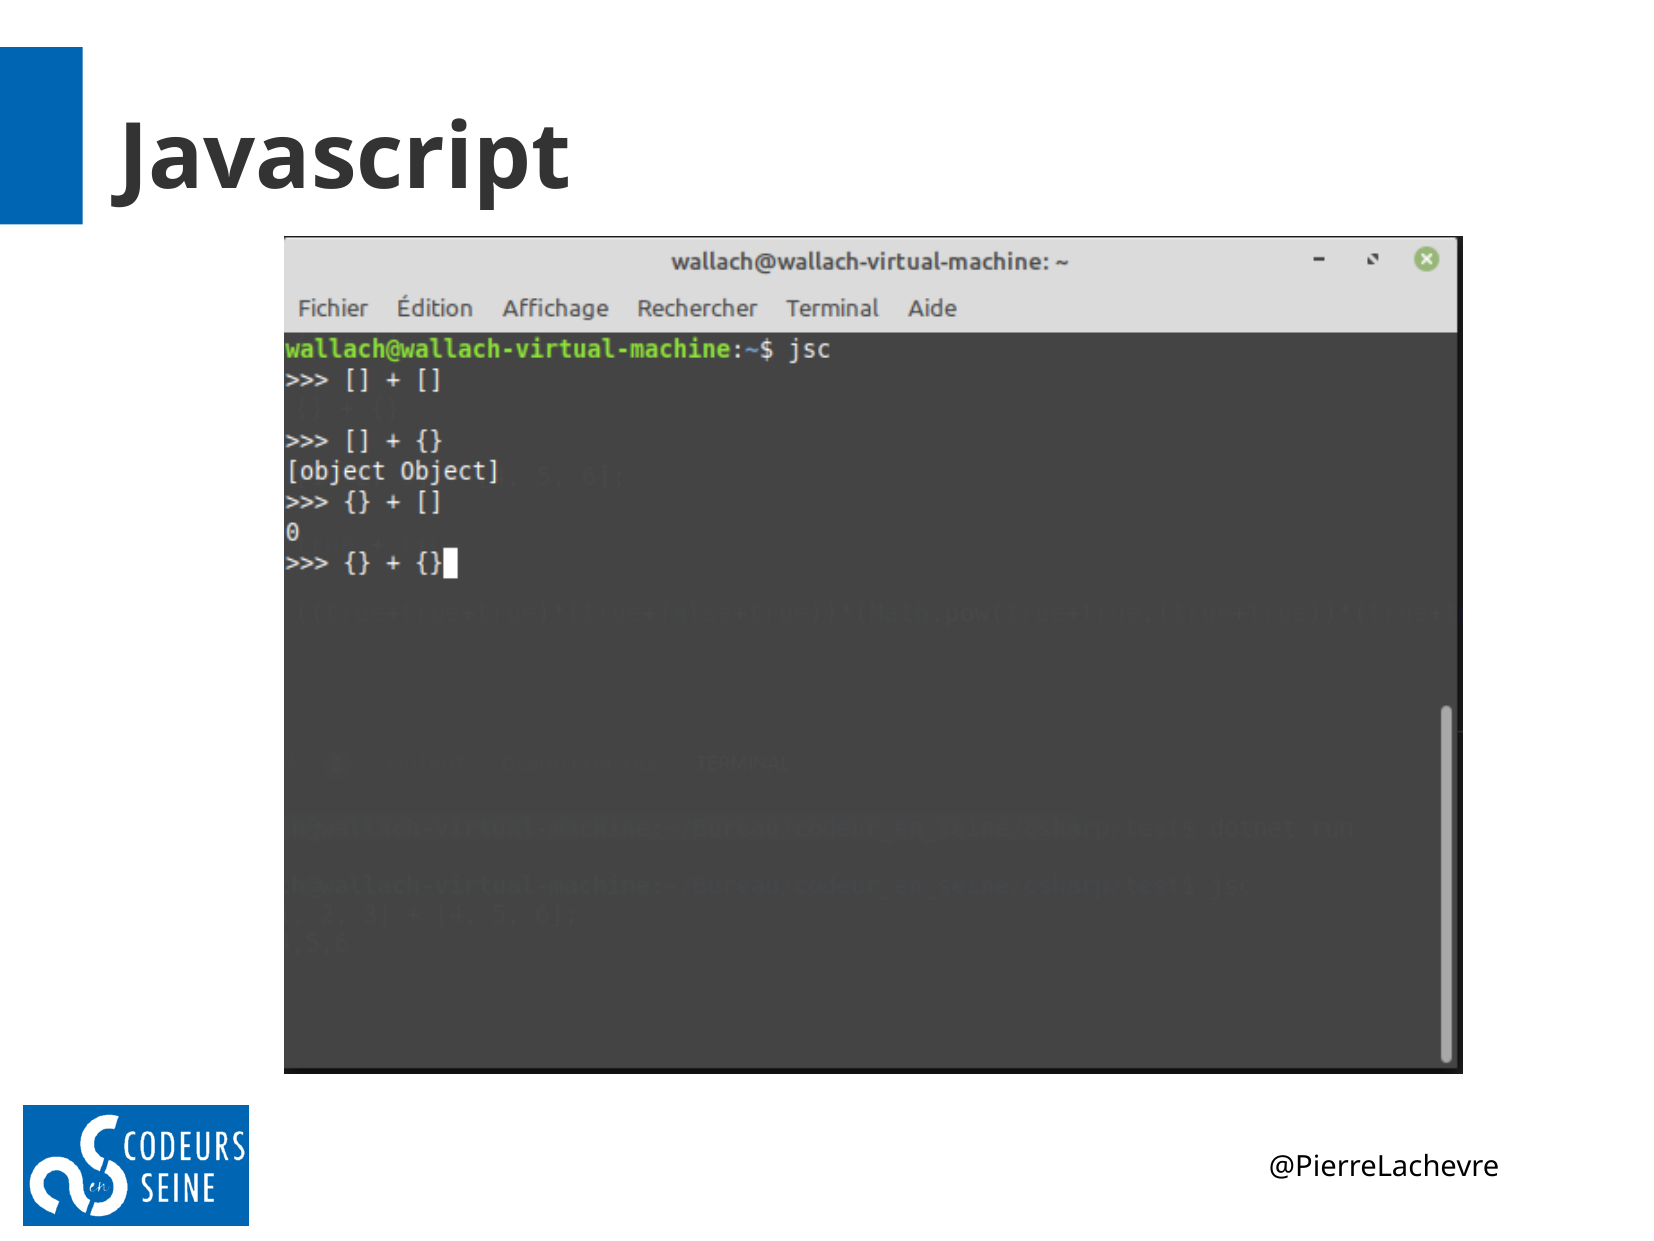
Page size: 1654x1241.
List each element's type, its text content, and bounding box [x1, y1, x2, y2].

picture [284, 236, 1463, 1074]
title Javascript [118, 49, 1571, 257]
picture [23, 1105, 249, 1226]
